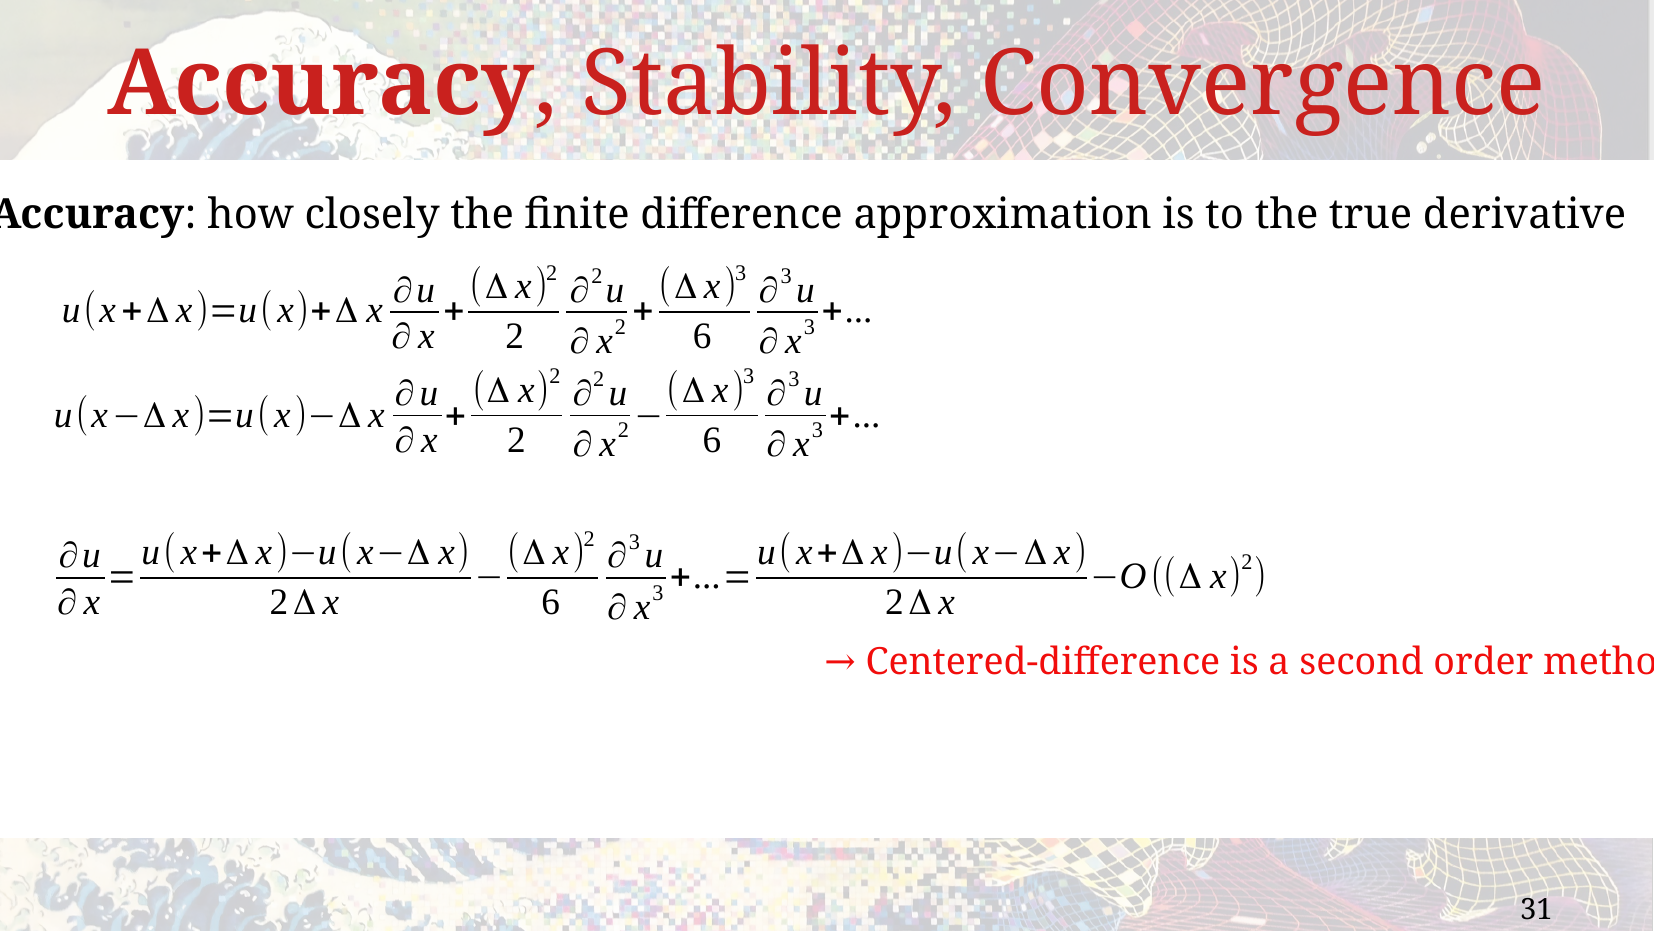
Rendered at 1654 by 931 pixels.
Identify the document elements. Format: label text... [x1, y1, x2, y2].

text_box → Centered-difference is a second order method. [809, 626, 1564, 680]
chart [47, 525, 1273, 628]
chart [47, 259, 888, 466]
title Accuracy, Stability, Convergence [0, 33, 1654, 126]
text_box Accuracy: how closely the finite difference approximation is to the true derivative [126, 175, 1491, 266]
